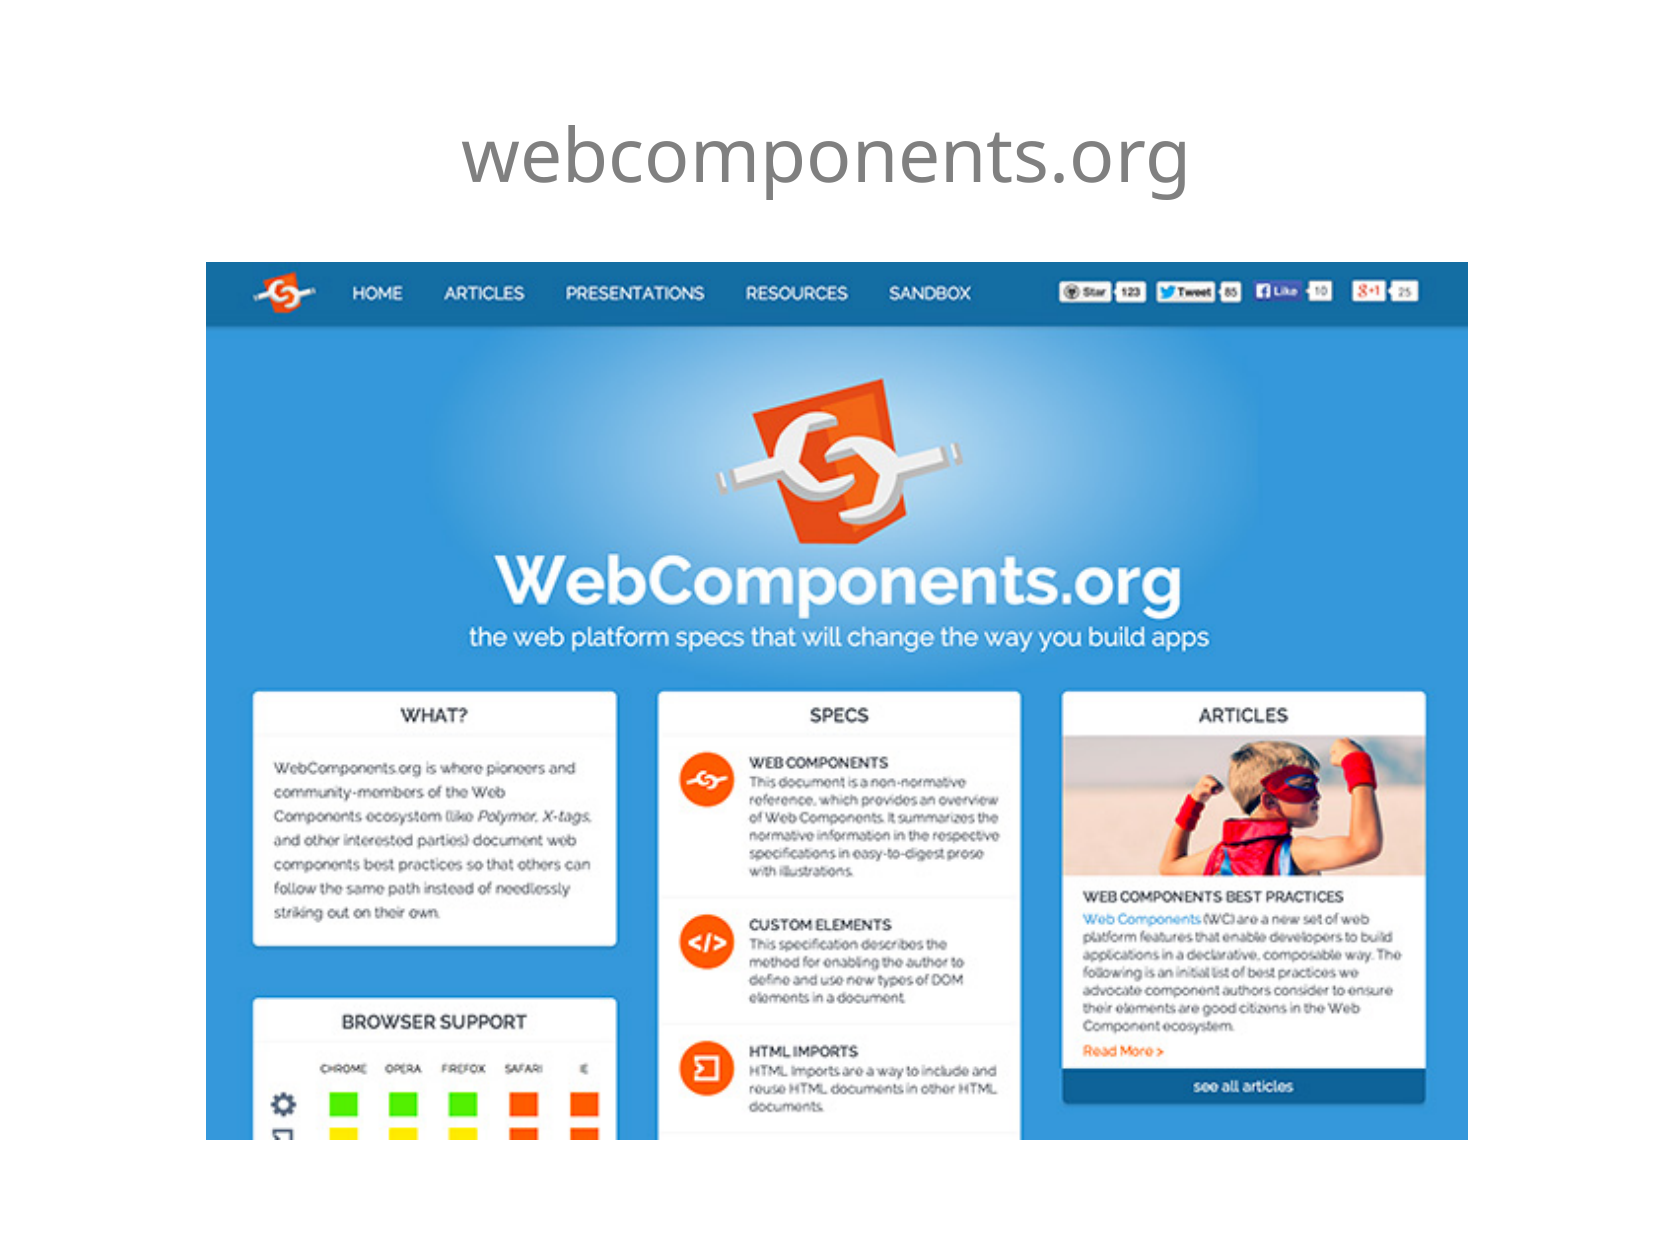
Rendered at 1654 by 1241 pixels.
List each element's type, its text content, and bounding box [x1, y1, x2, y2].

picture [206, 262, 1468, 1140]
title webcomponents.org [82, 49, 1571, 257]
